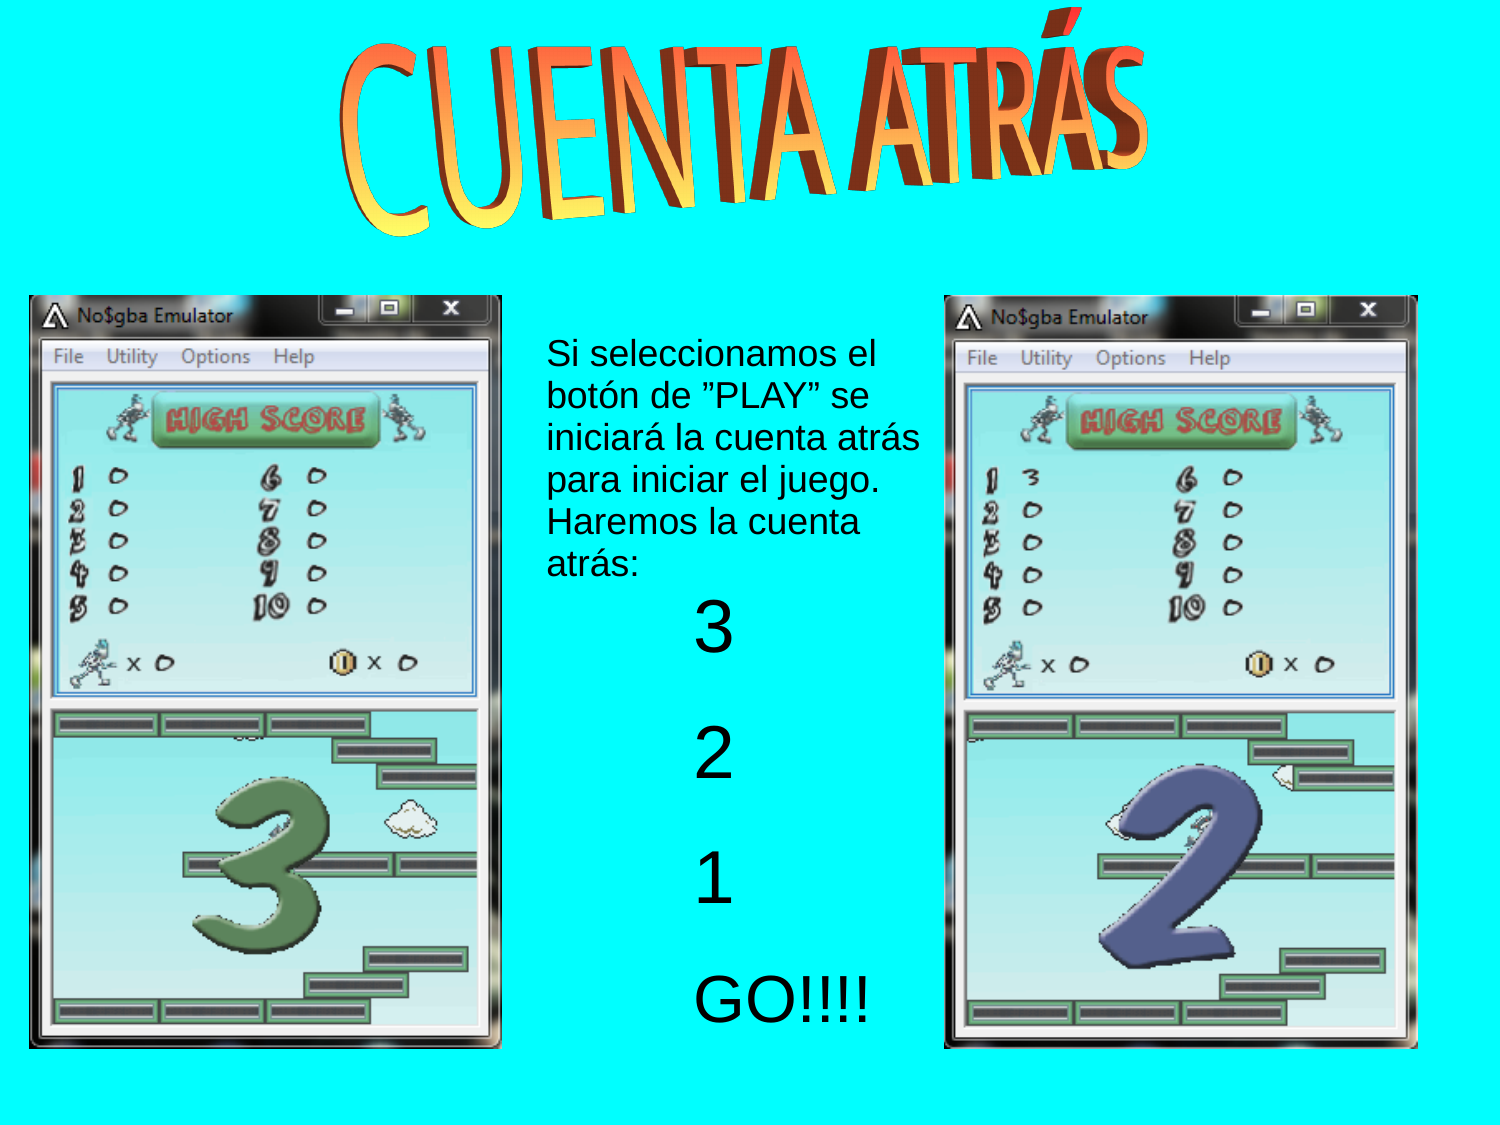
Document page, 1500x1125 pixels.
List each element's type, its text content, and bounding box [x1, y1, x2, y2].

picture [29, 295, 502, 1049]
text_box Si seleccionamos el botón de ”PLAY” se iniciará la cuenta atrás para iniciar el juego. Haremos la cuenta atrás: 3 2 1 GO!!!! [531, 324, 944, 1045]
picture [944, 295, 1418, 1049]
